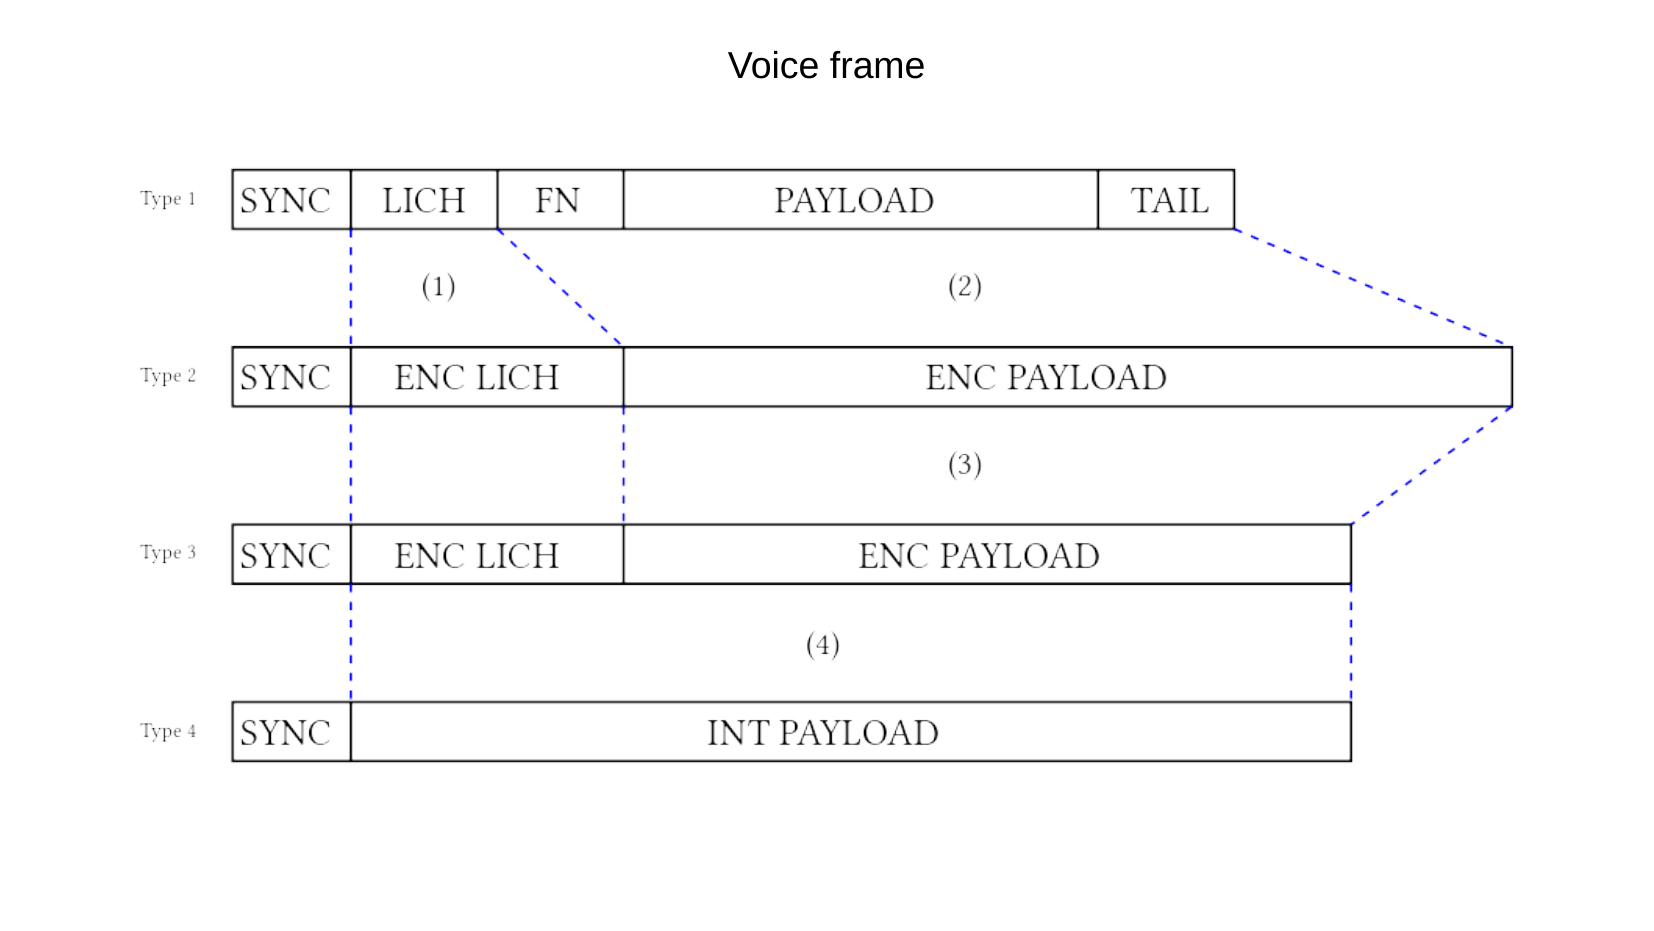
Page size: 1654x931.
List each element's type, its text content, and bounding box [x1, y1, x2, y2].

picture [81, 108, 1573, 822]
text_box Voice frame [564, 37, 1090, 137]
